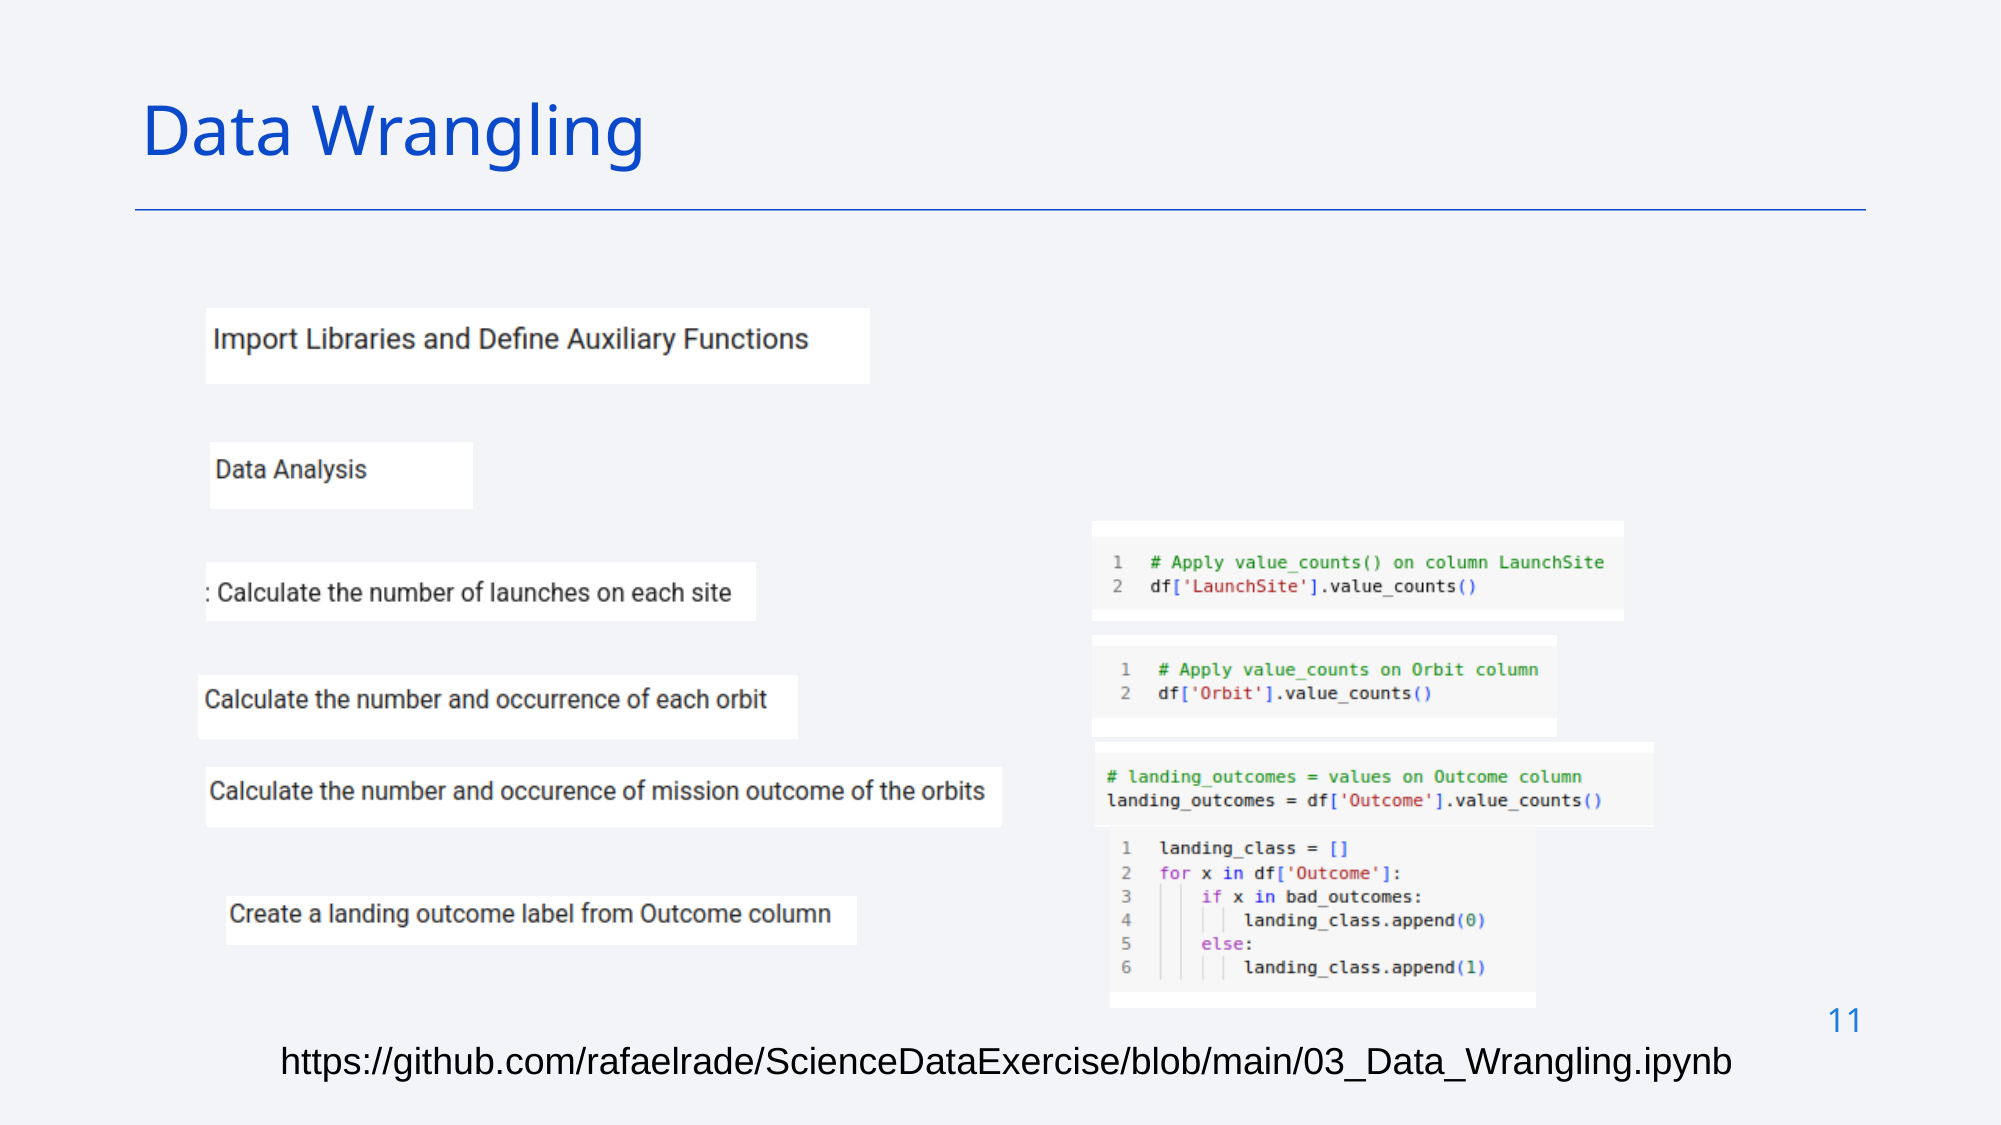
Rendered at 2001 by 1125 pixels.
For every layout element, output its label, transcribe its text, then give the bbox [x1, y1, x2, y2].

text_box Data Wrangling [126, 88, 1852, 179]
picture [0, 0, 2001, 1125]
text_box https://github.com/rafaelrade/ScienceDataExercise/blob/main/03_Data_Wrangling.ipynb [265, 1033, 1749, 1091]
